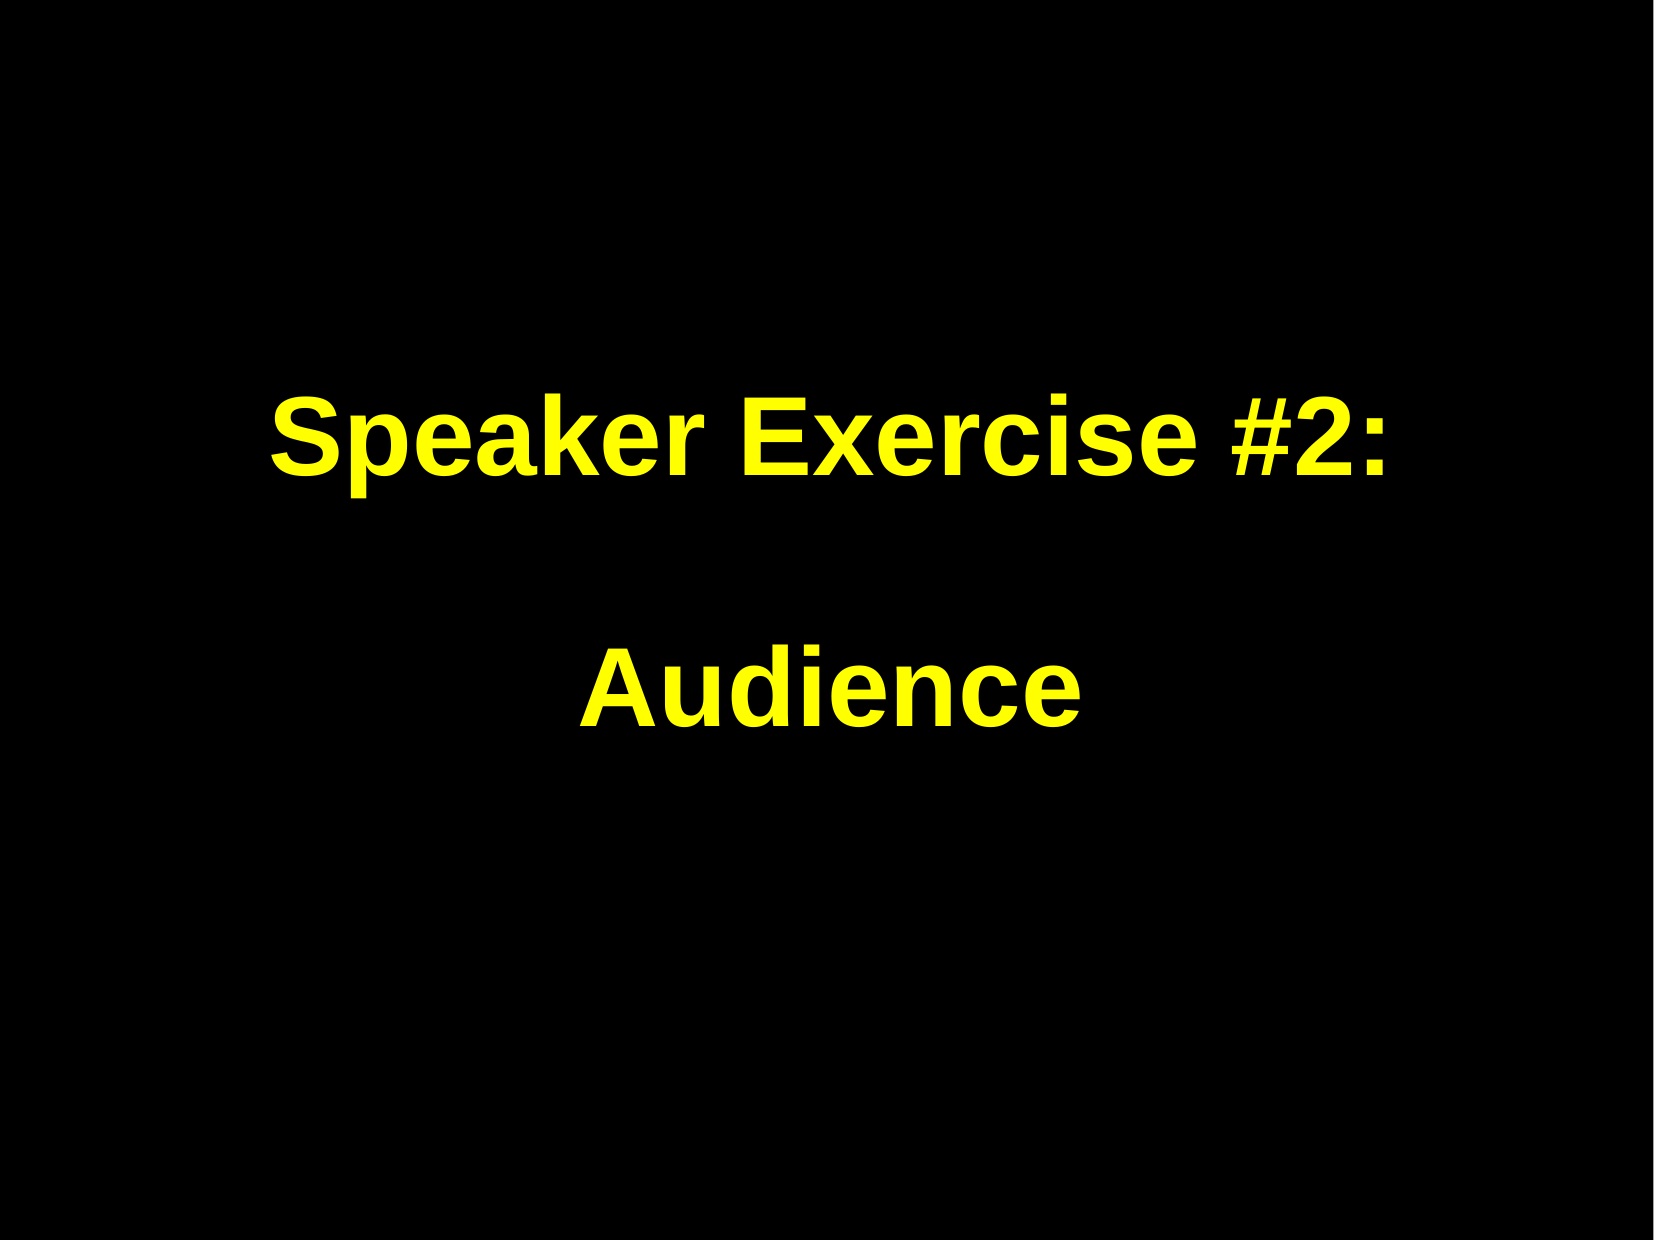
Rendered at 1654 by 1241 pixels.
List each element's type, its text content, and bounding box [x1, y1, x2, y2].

title Speaker Exercise #2: Audience [86, 373, 1576, 751]
